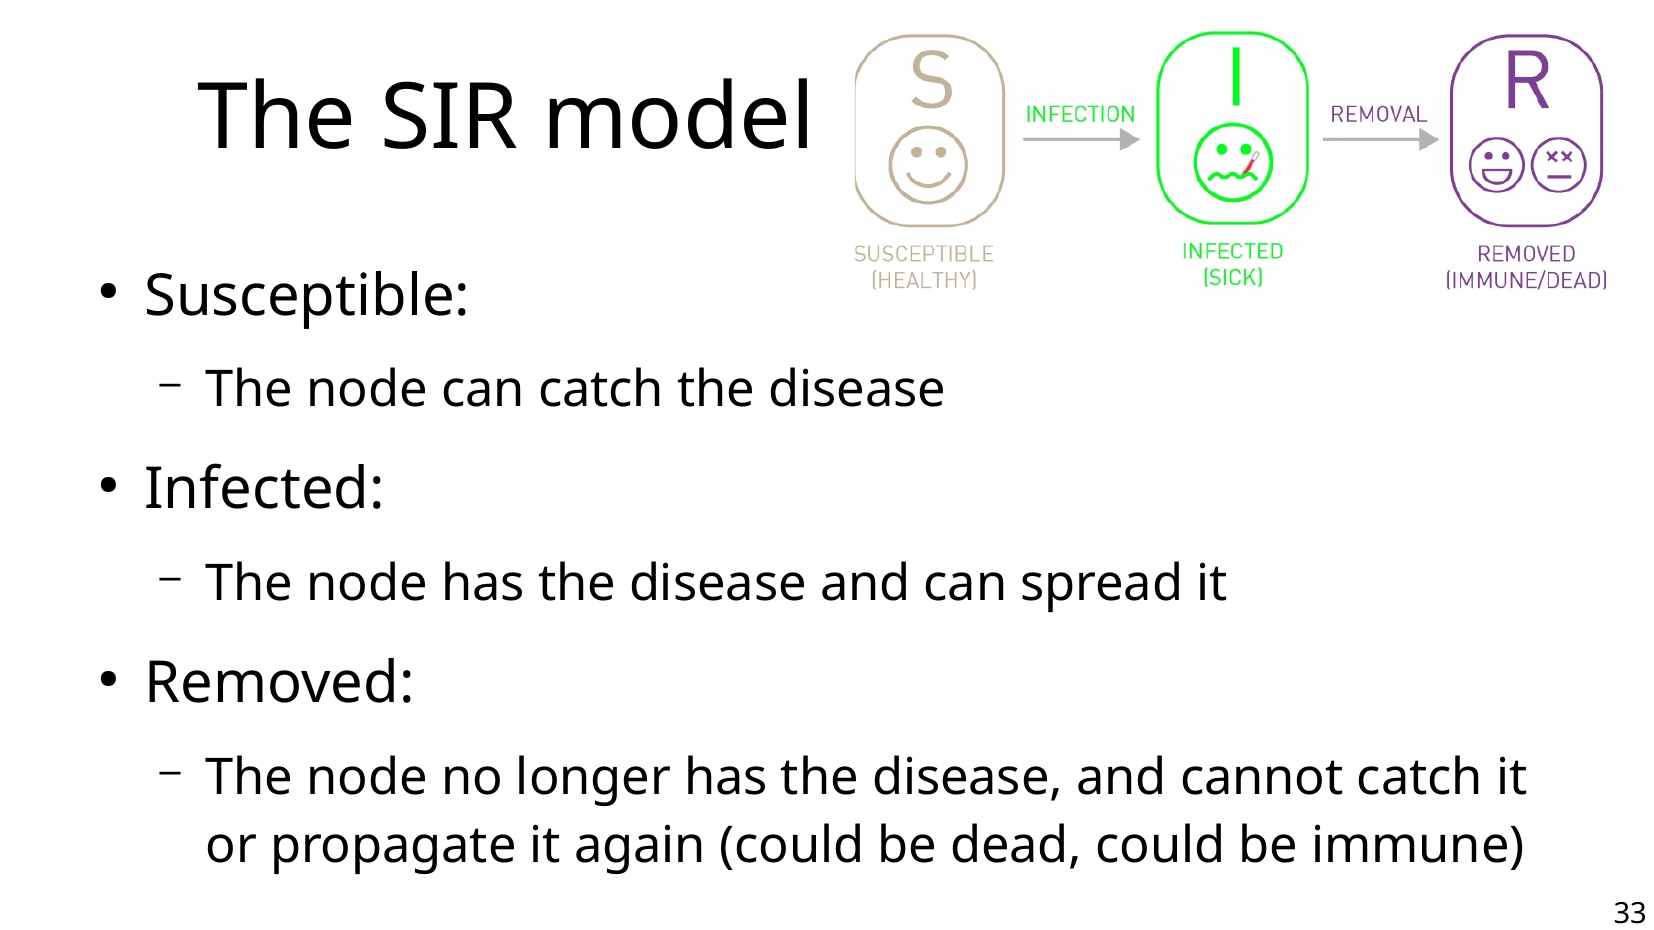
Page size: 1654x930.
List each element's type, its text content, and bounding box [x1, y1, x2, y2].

title The SIR model [82, 1, 931, 225]
picture [854, 29, 1637, 315]
list Susceptible: The node can catch the disease Infected: The node has the disease and can spread it Removed: The node no longer has the disease, and cannot catch it or propagate it again (could be dead, could be immune) [82, 252, 1571, 886]
